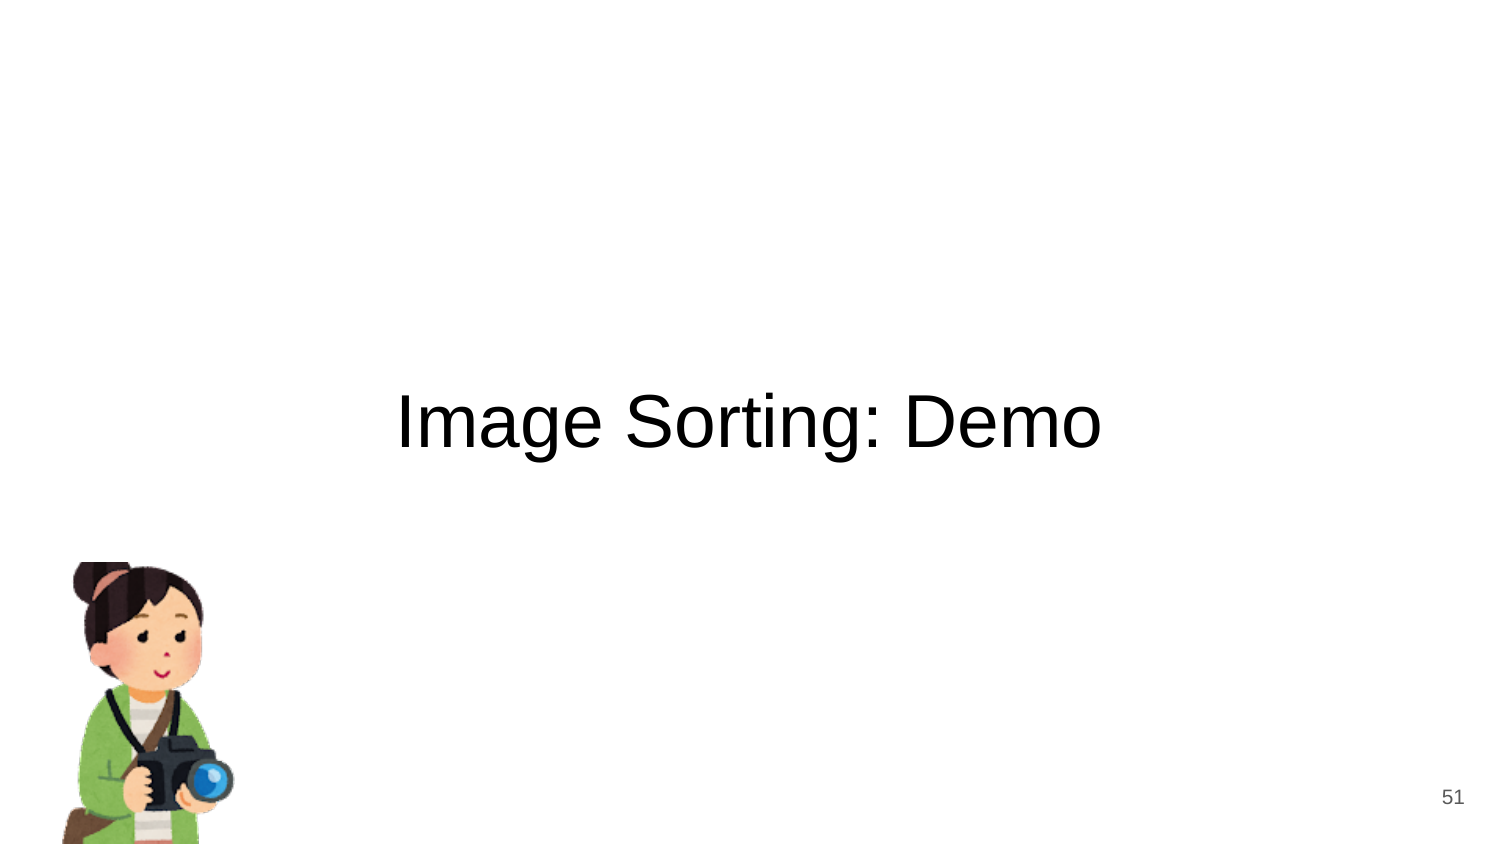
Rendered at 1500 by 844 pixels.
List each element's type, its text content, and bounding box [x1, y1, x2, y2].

picture [0, 562, 282, 844]
slide_number <number> [1389, 764, 1480, 830]
title Image Sorting: Demo [51, 352, 1449, 491]
